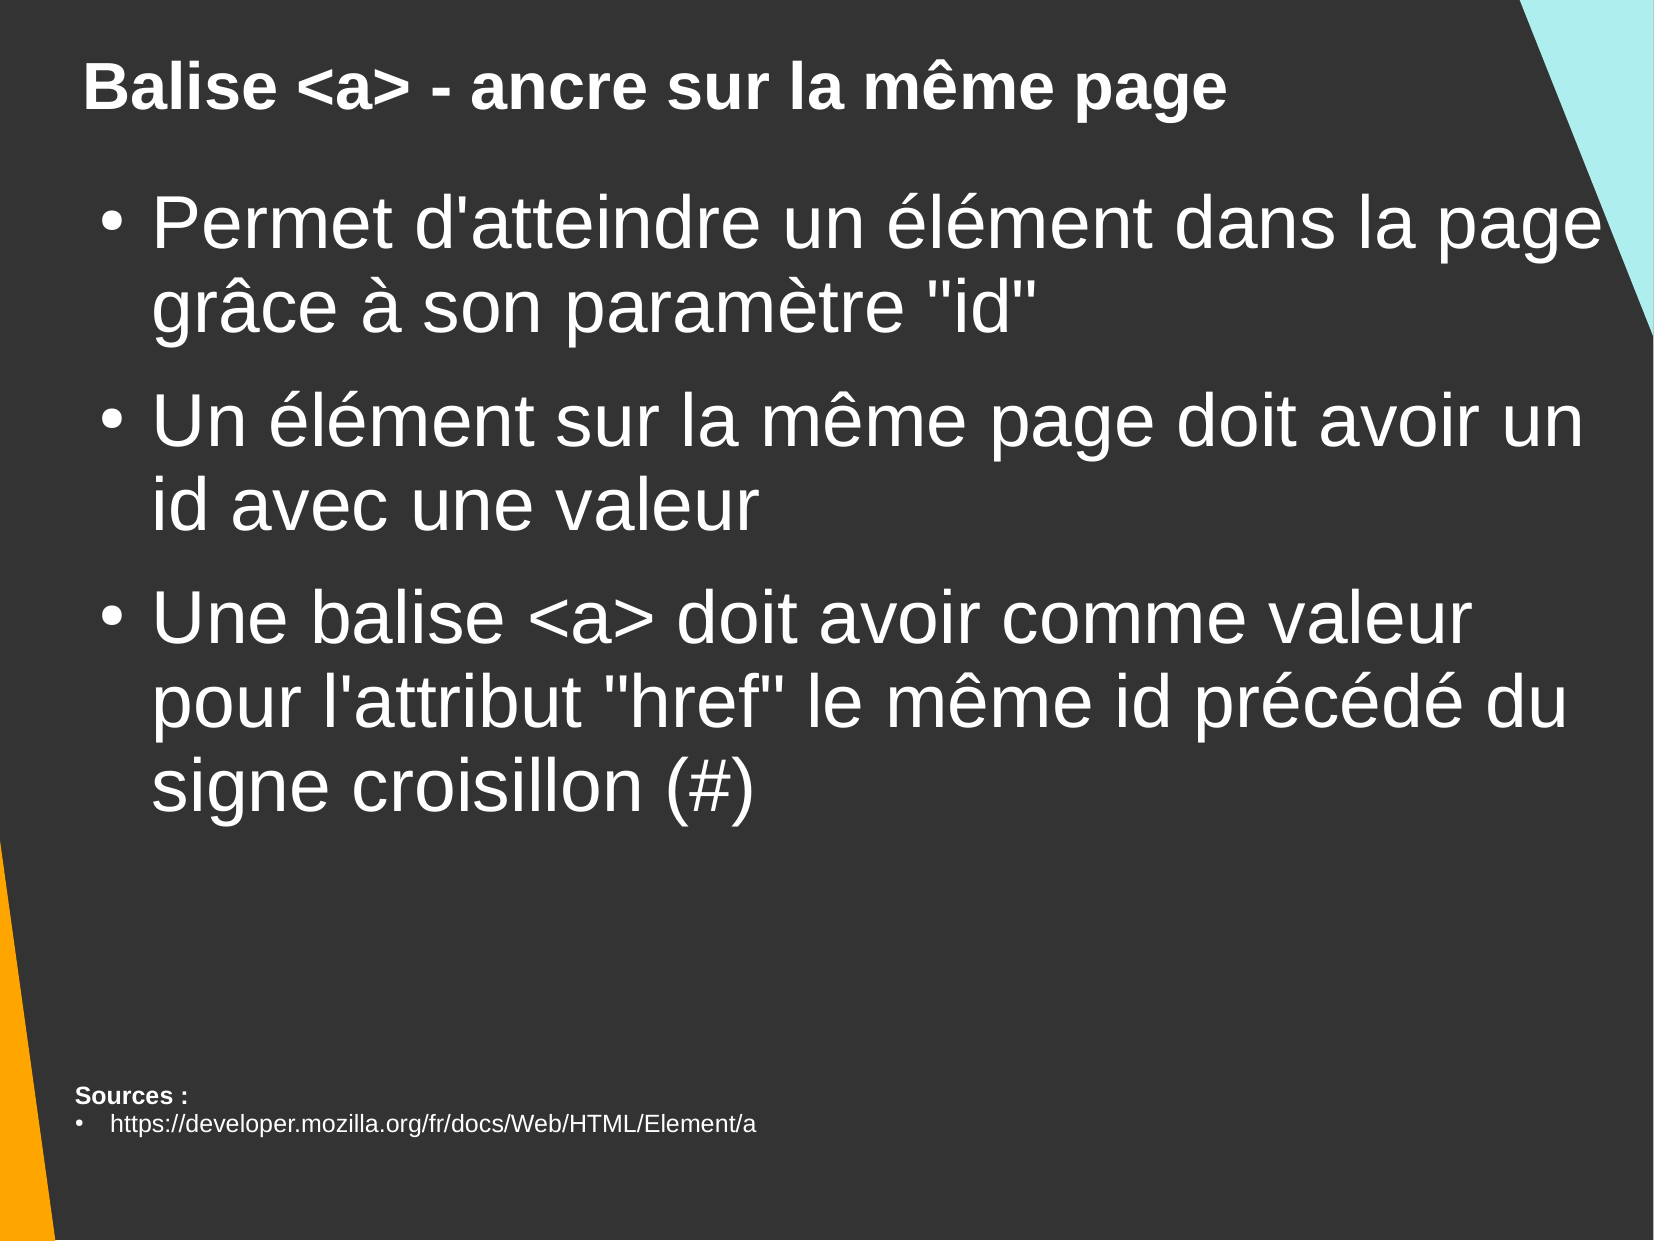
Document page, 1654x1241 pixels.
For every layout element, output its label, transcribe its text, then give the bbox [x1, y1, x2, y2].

text_box Sources : https://developer.mozilla.org/fr/docs/Web/HTML/Element/a [60, 1074, 1546, 1241]
list Permet d'atteindre un élément dans la page grâce à son paramètre "id" Un élément sur la même page doit avoir un id avec une valeur Une balise <a> doit avoir comme valeur pour l'attribut "href" le même id précédé du signe croisillon (#) [80, 180, 1605, 863]
text_box [1519, 0, 1654, 339]
title Balise <a> - ancre sur la même page [82, 49, 1571, 152]
text_box [0, 840, 56, 1241]
